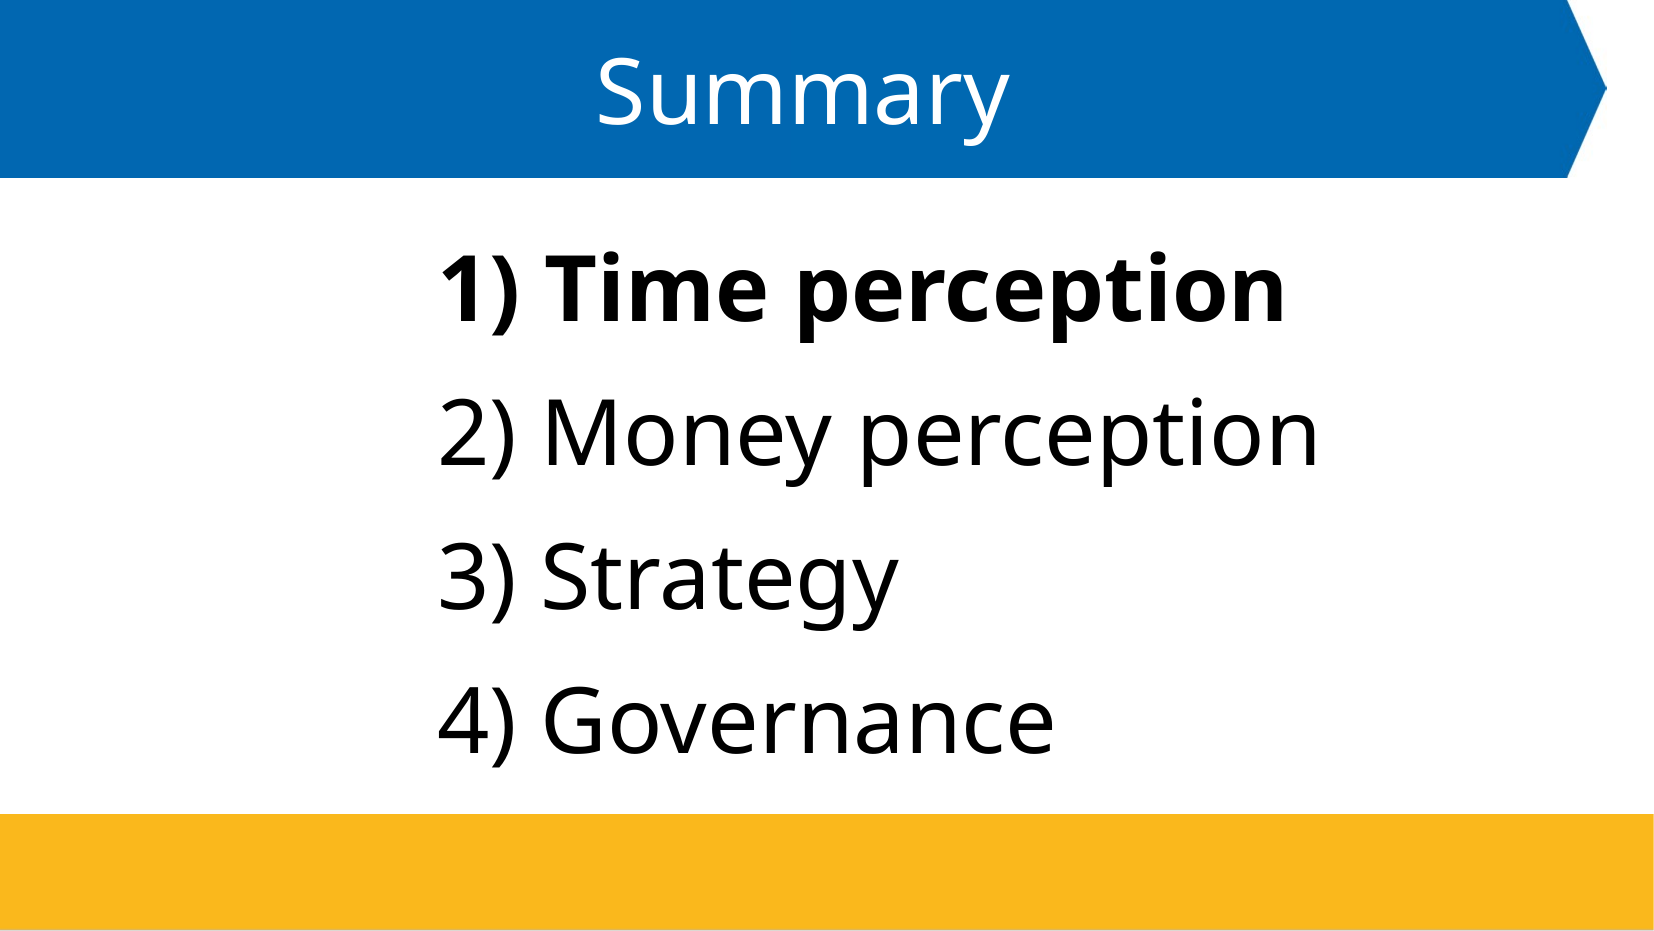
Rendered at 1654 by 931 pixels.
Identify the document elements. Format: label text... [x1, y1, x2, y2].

subtitle Time perception Money perception Strategy Governance [437, 211, 1559, 774]
picture [0, 0, 1607, 178]
picture [0, 814, 1654, 931]
title Summary [59, 23, 1548, 154]
